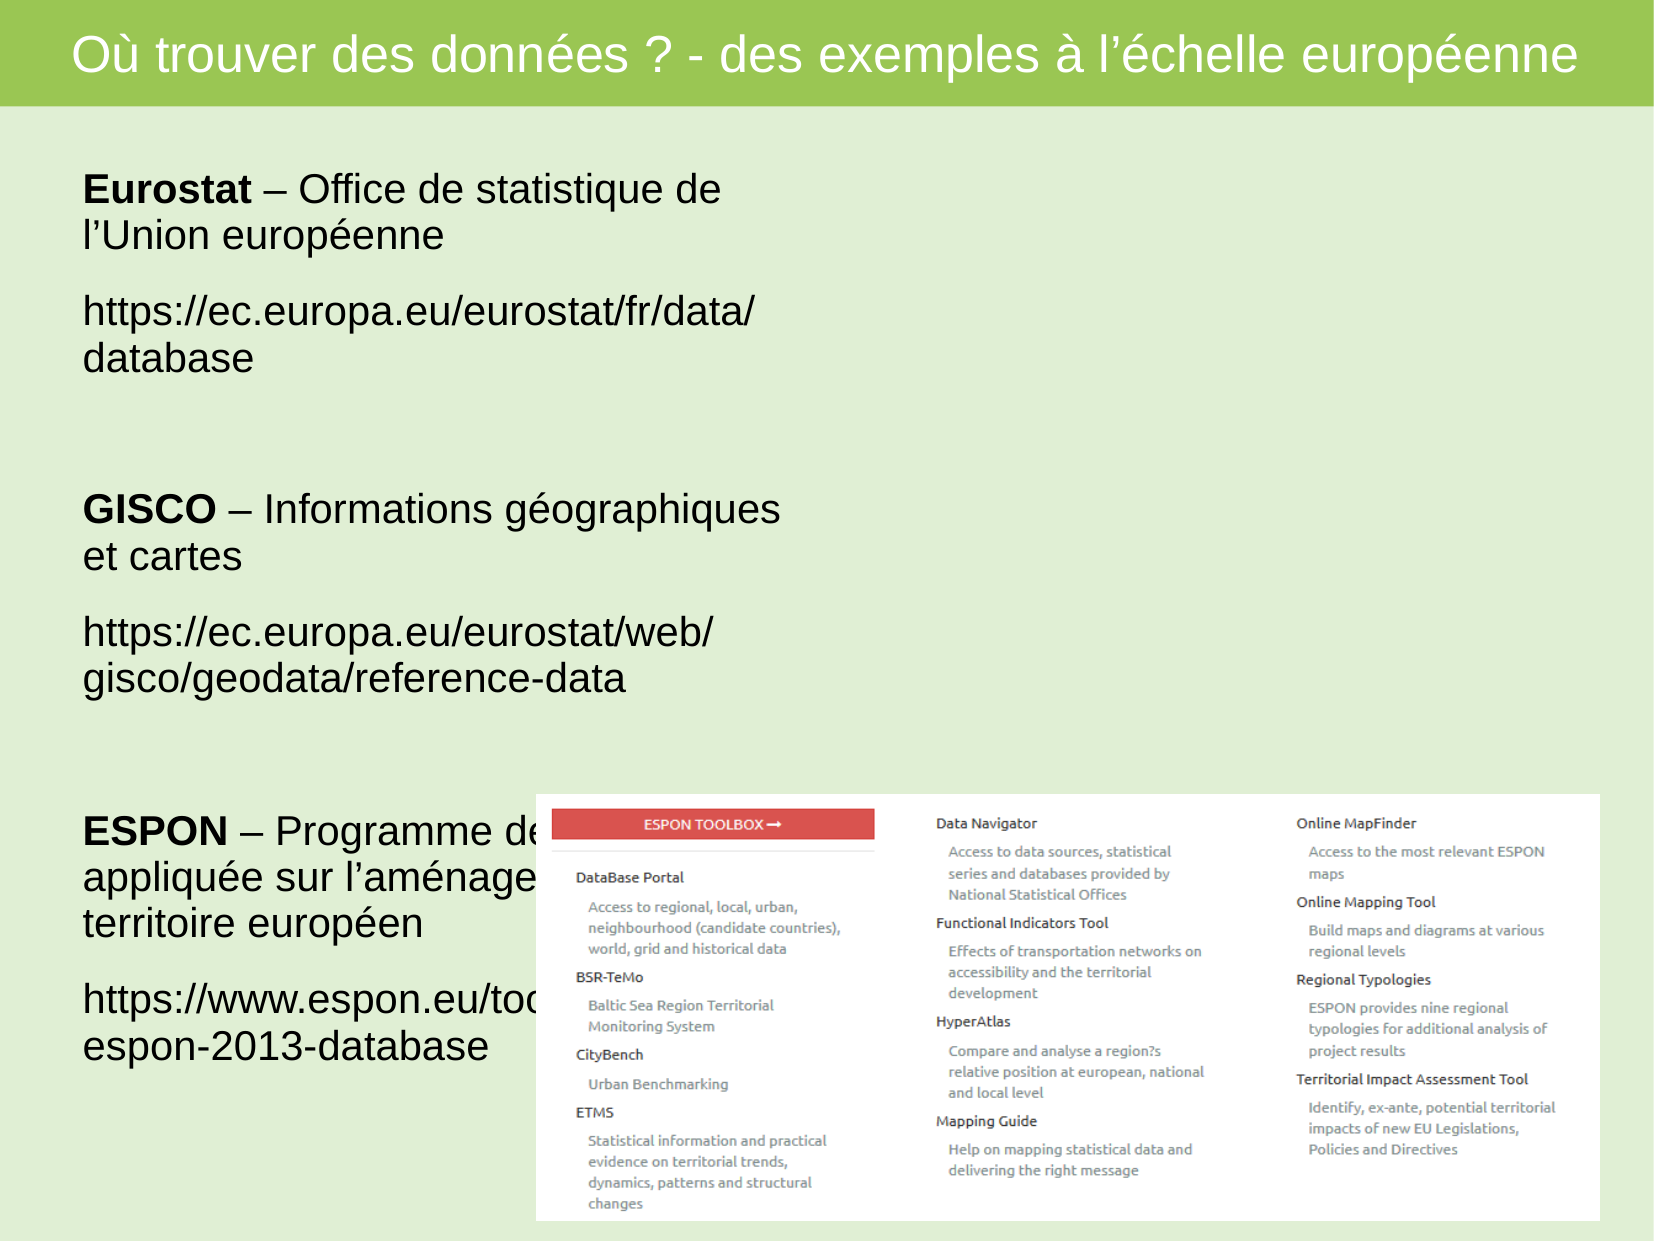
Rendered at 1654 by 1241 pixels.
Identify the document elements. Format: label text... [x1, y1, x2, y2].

picture [536, 794, 1600, 1221]
title Où trouver des données ? - des exemples à l’échelle européenne [0, 19, 1653, 89]
list Eurostat – Office de statistique de l’Union européenne https://ec.europa.eu/eurostat/fr/data/database GISCO – Informations géographiques et cartes https://ec.europa.eu/eurostat/web/gisco/geodata/reference-data ESPON – Programme de recherche appliquée sur l’aménagement du territoire européen https://www.espon.eu/tools-maps/espon-2013-database [82, 165, 821, 1156]
